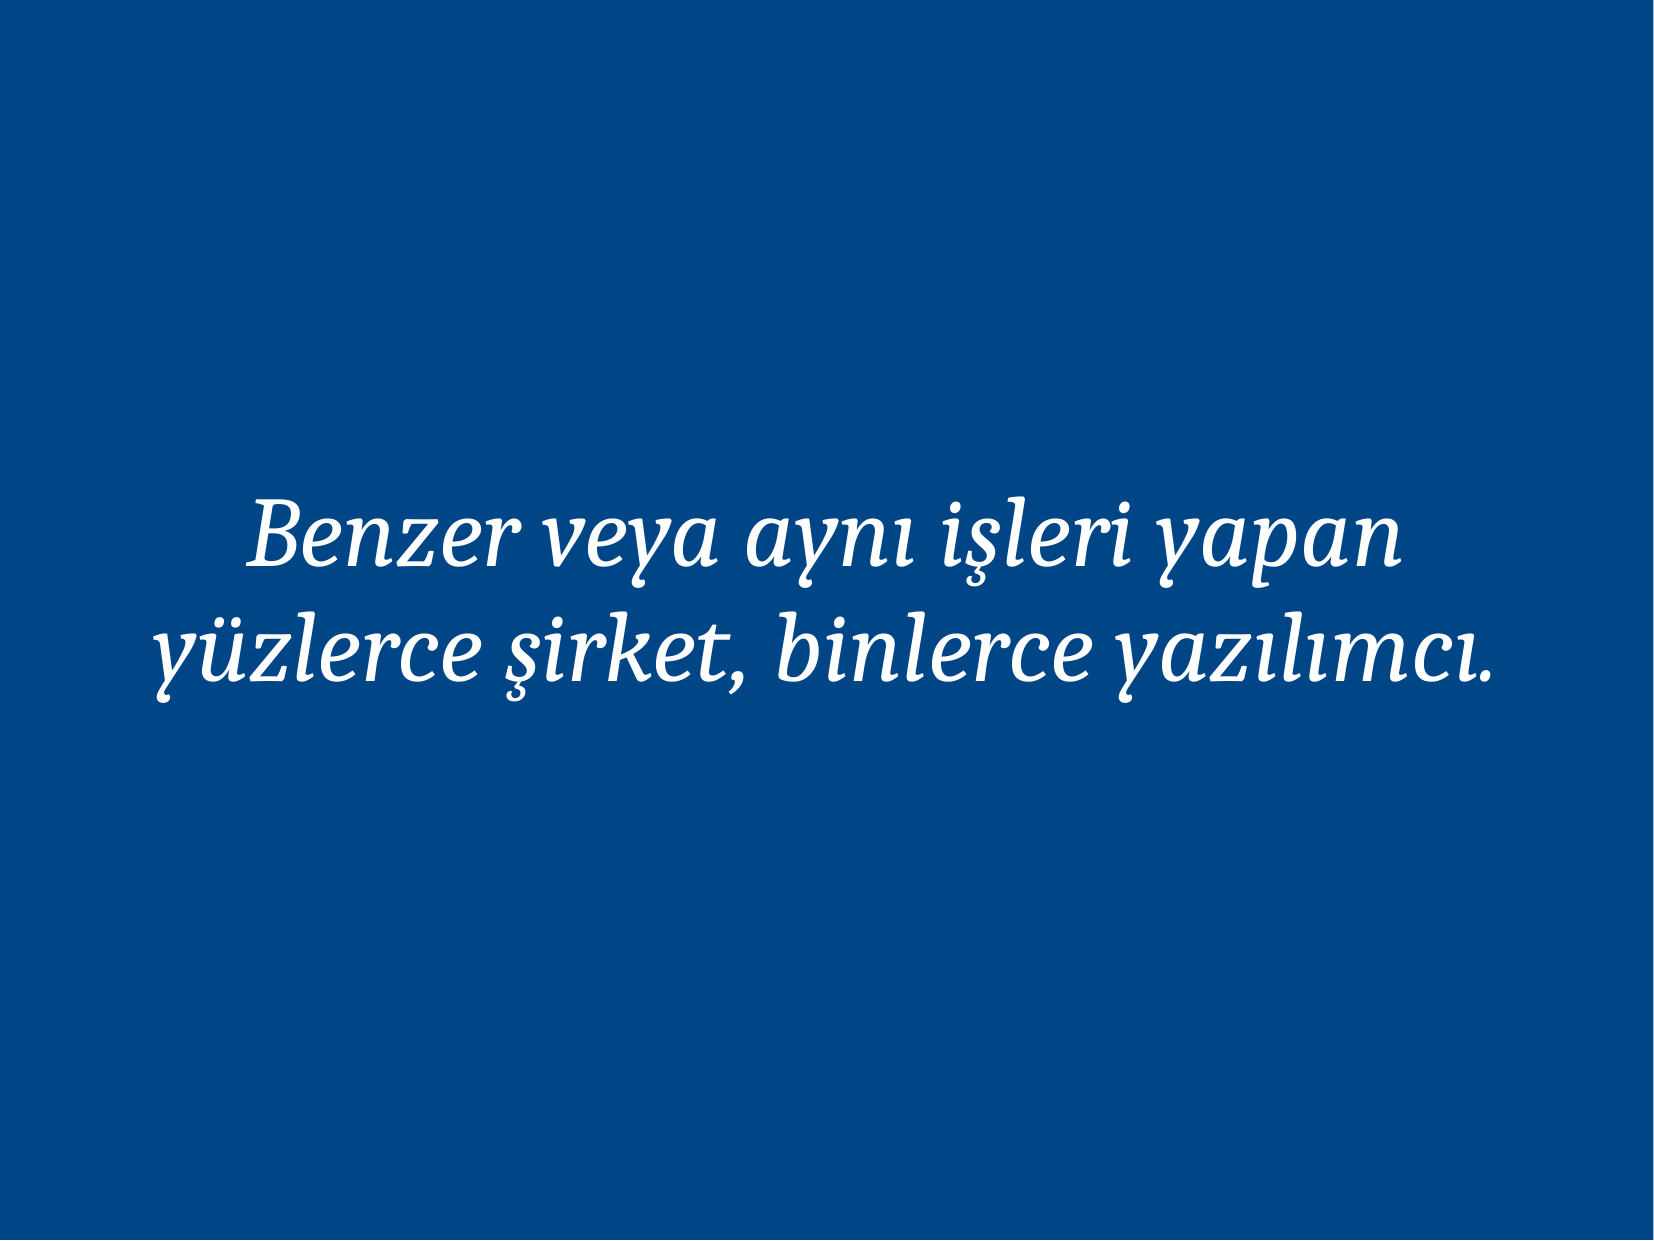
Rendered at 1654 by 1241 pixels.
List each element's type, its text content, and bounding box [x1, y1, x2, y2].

title Benzer veya aynı işleri yapan yüzlerce şirket, binlerce yazılımcı. [82, 179, 1571, 1004]
